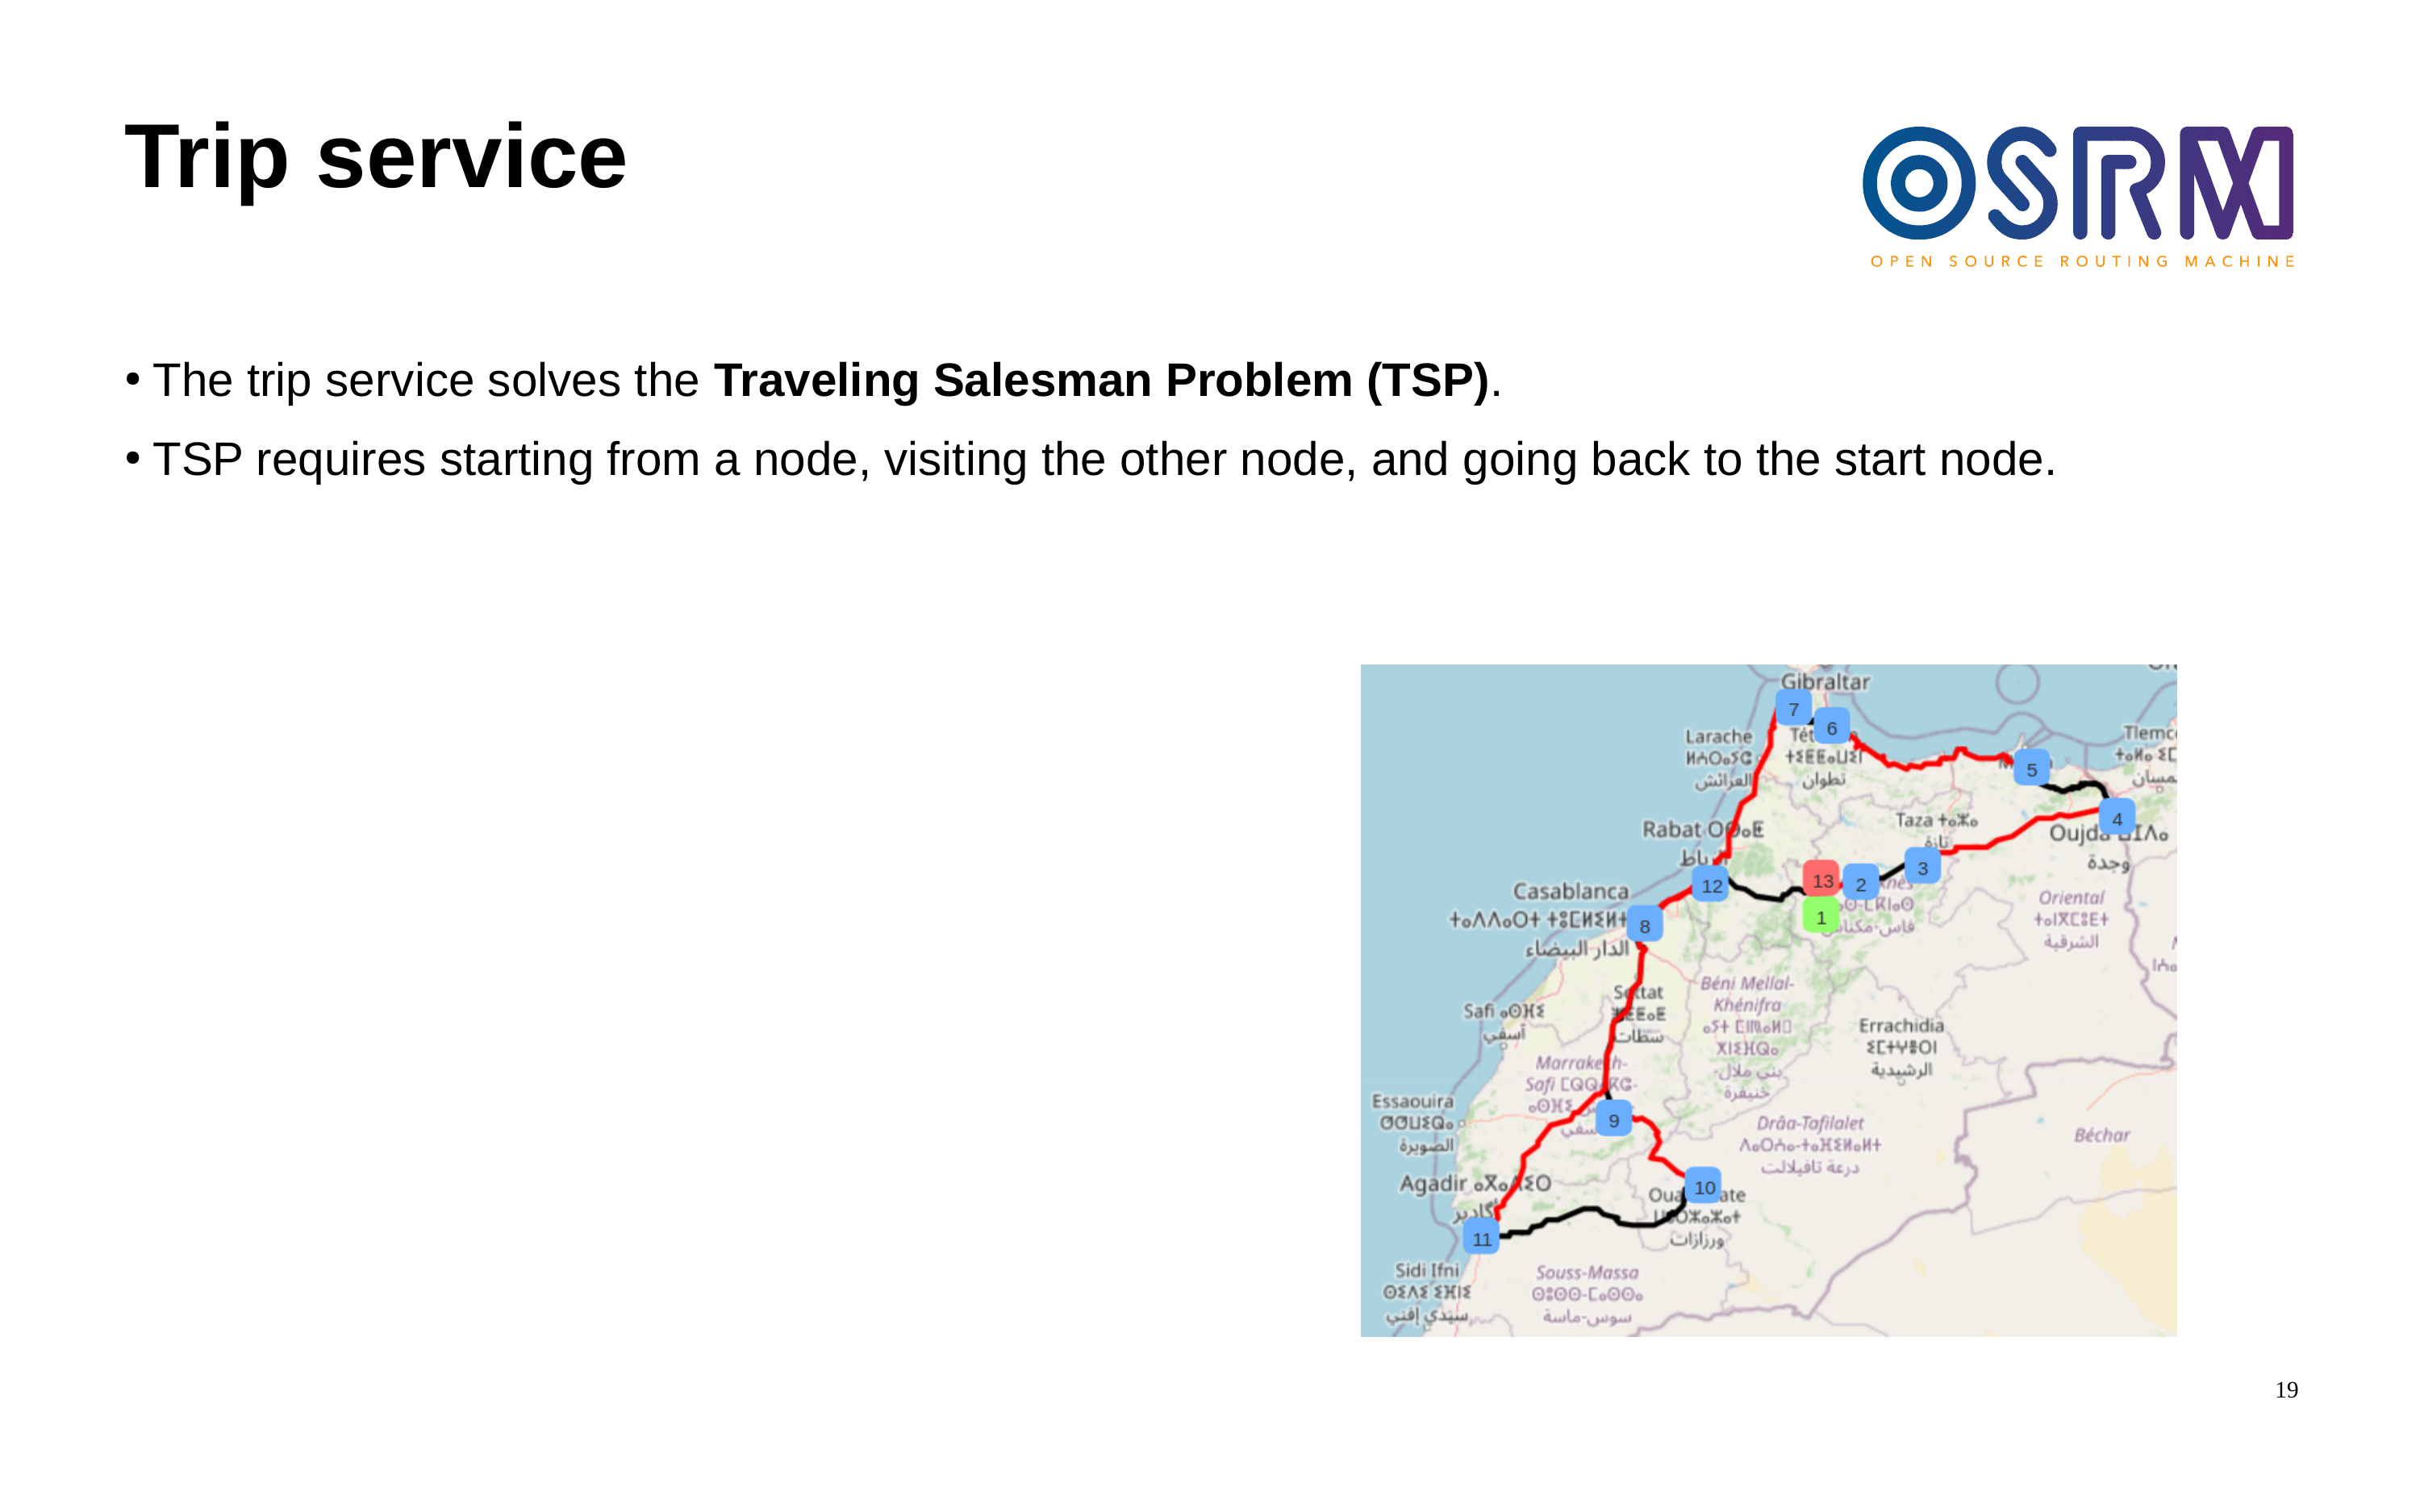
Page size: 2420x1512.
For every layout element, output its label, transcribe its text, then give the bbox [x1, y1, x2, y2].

text_box Trip service [112, 61, 1199, 251]
picture [1361, 664, 2177, 1337]
text_box The trip service solves the Traveling Salesman Problem (TSP). TSP requires starting from a node, visiting the other node, and going back to the start node. [112, 322, 2171, 530]
picture [1856, 122, 2300, 273]
